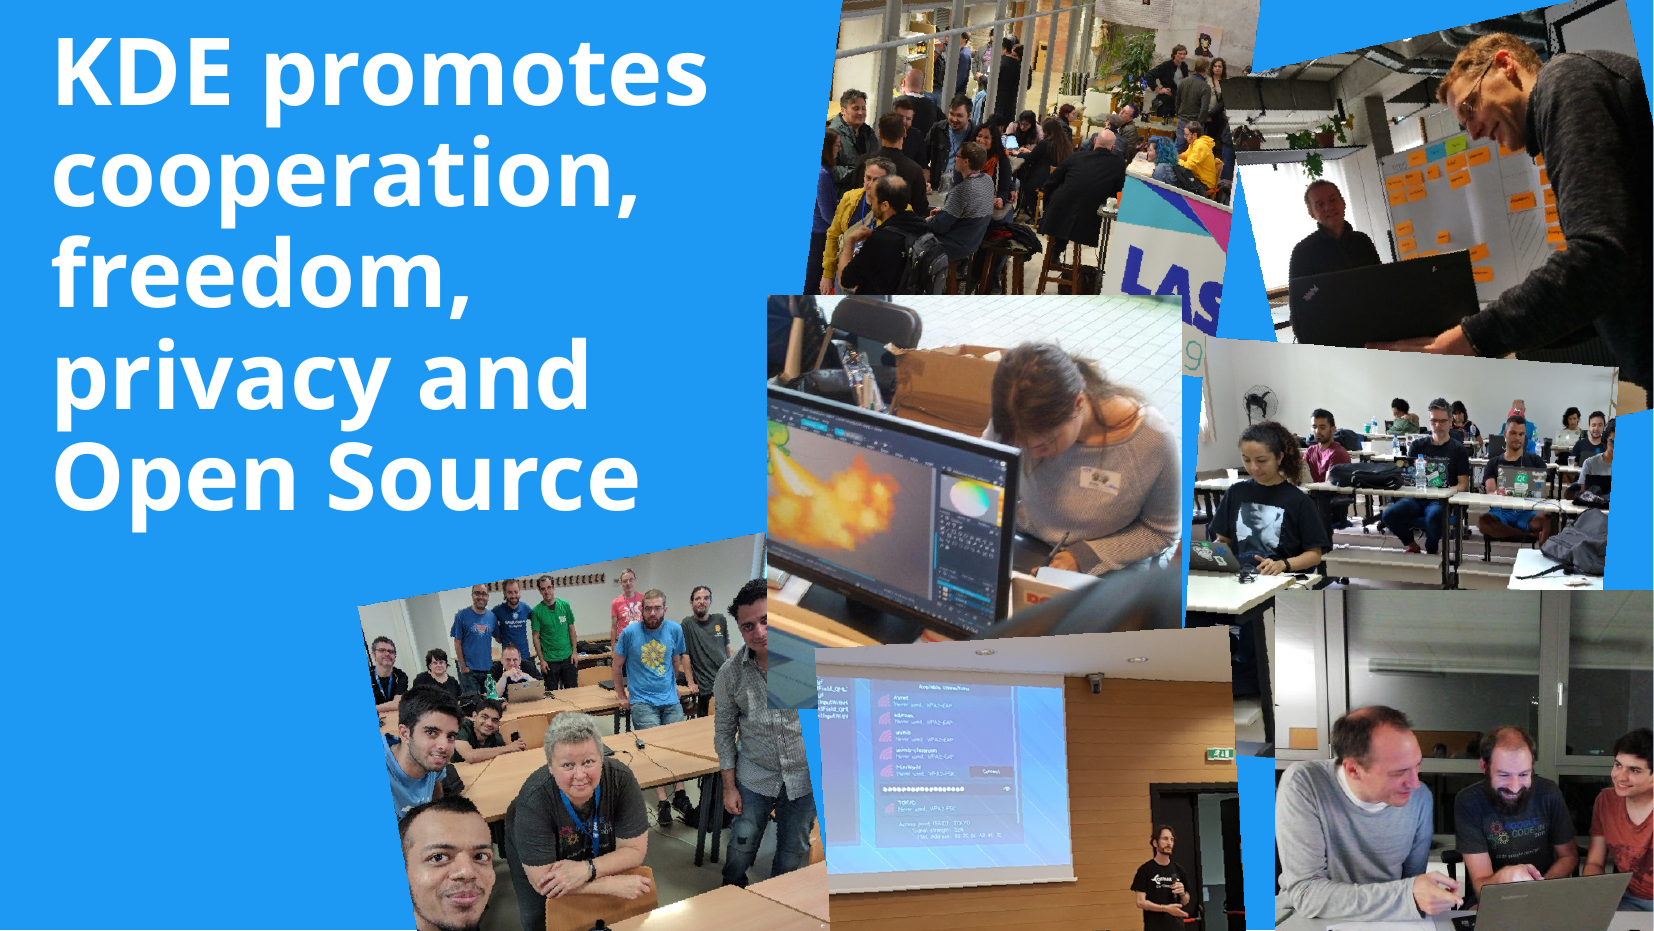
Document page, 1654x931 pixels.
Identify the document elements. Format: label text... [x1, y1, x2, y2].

picture [357, 0, 1654, 931]
title KDE promotes cooperation, freedom, privacy and Open Source [35, 59, 827, 497]
